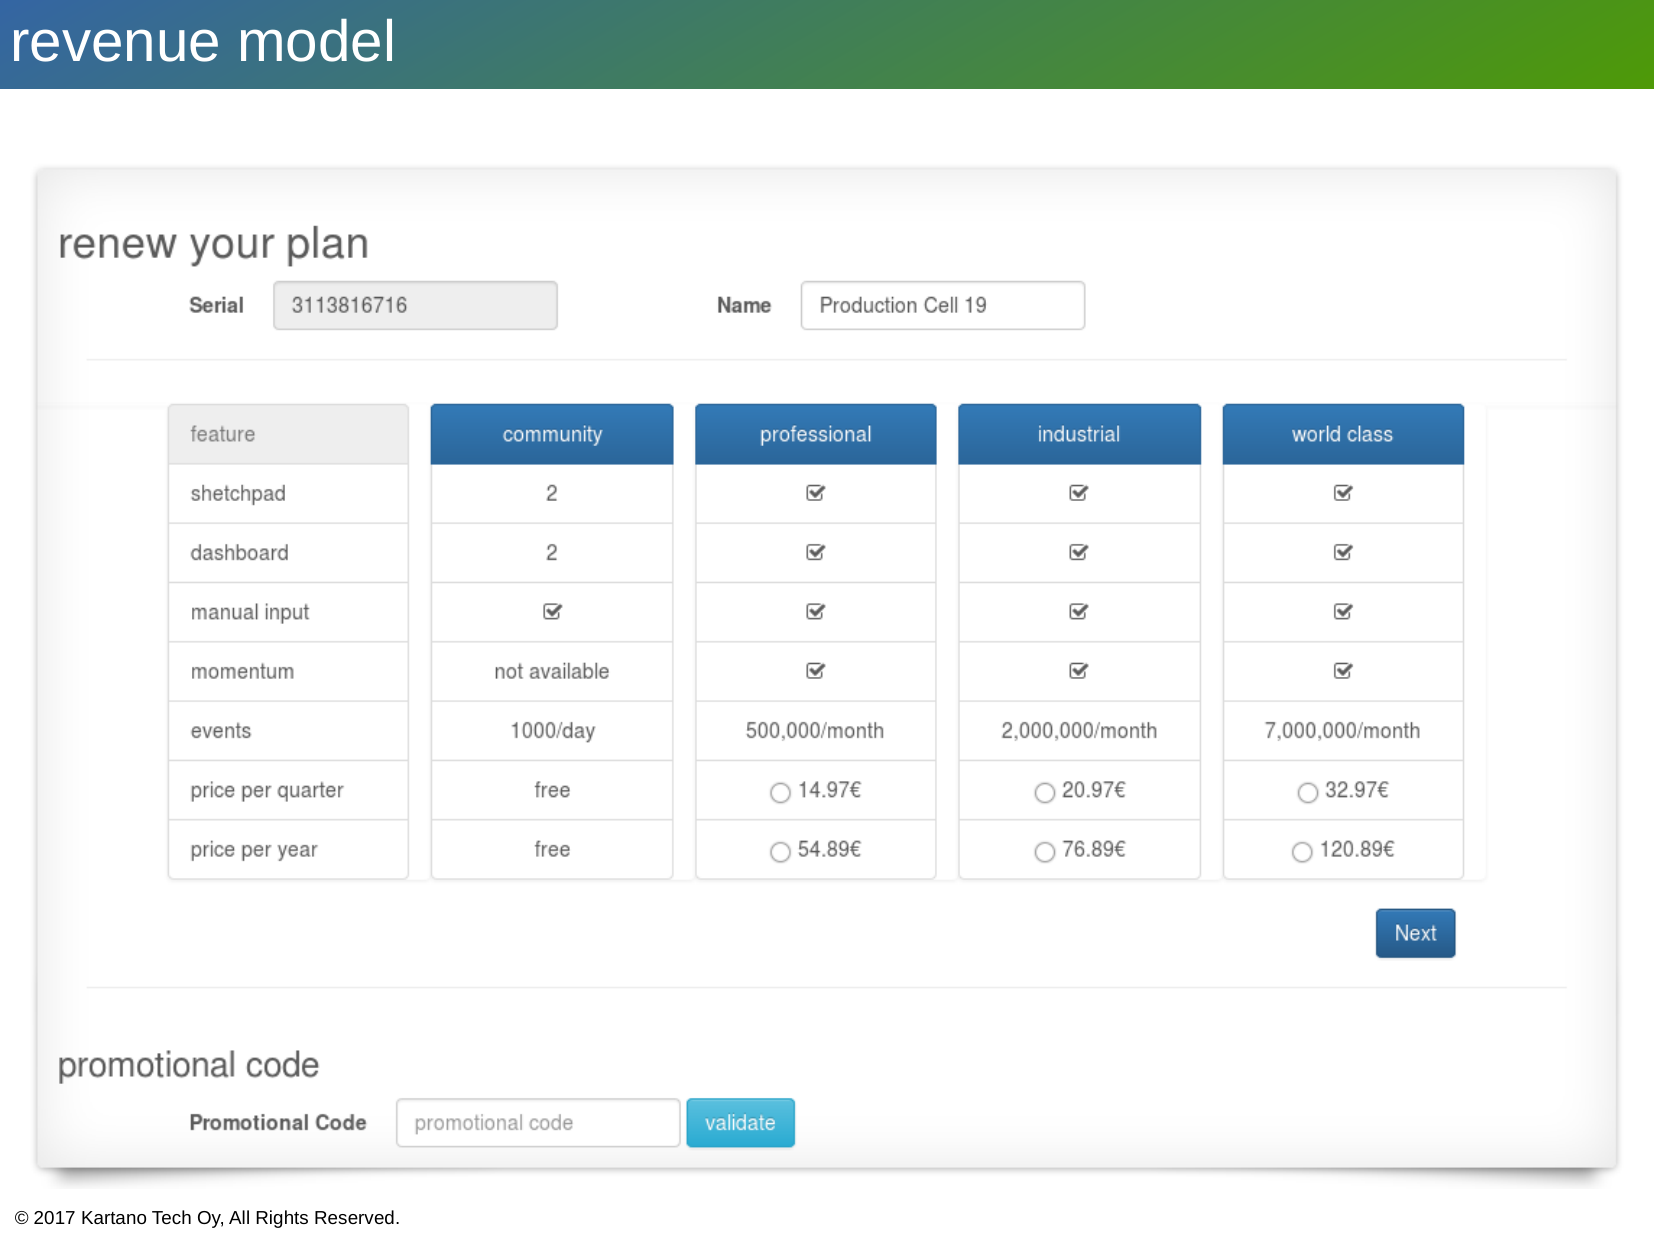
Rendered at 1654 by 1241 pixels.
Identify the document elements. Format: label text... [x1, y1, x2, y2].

picture [29, 150, 1633, 1189]
text_box revenue model [0, 1, 466, 95]
text_box © 2017 Kartano Tech Oy, All Rights Reserved. [0, 1200, 510, 1241]
text_box [0, 0, 1653, 89]
